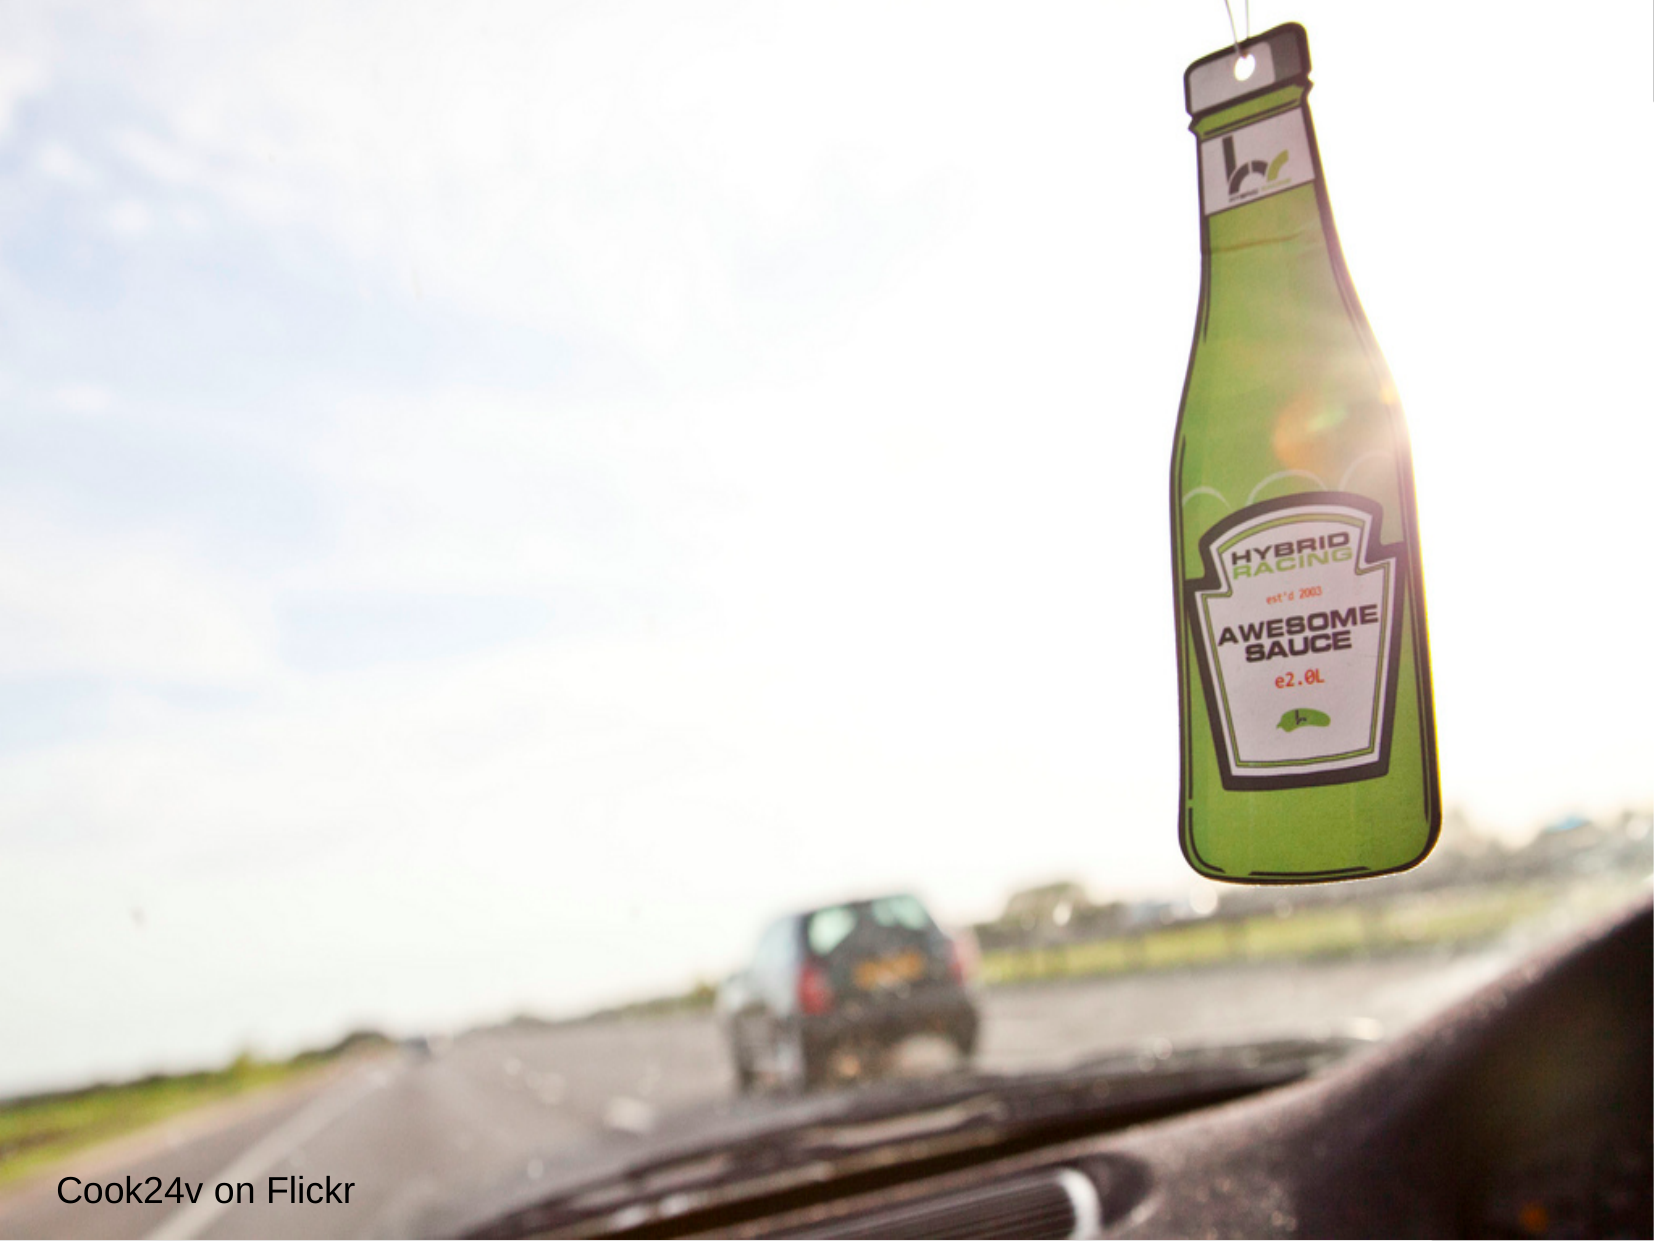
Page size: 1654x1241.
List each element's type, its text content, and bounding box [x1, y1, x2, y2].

text_box Cook24v on Flickr [41, 1162, 371, 1219]
picture [0, 0, 1654, 1241]
